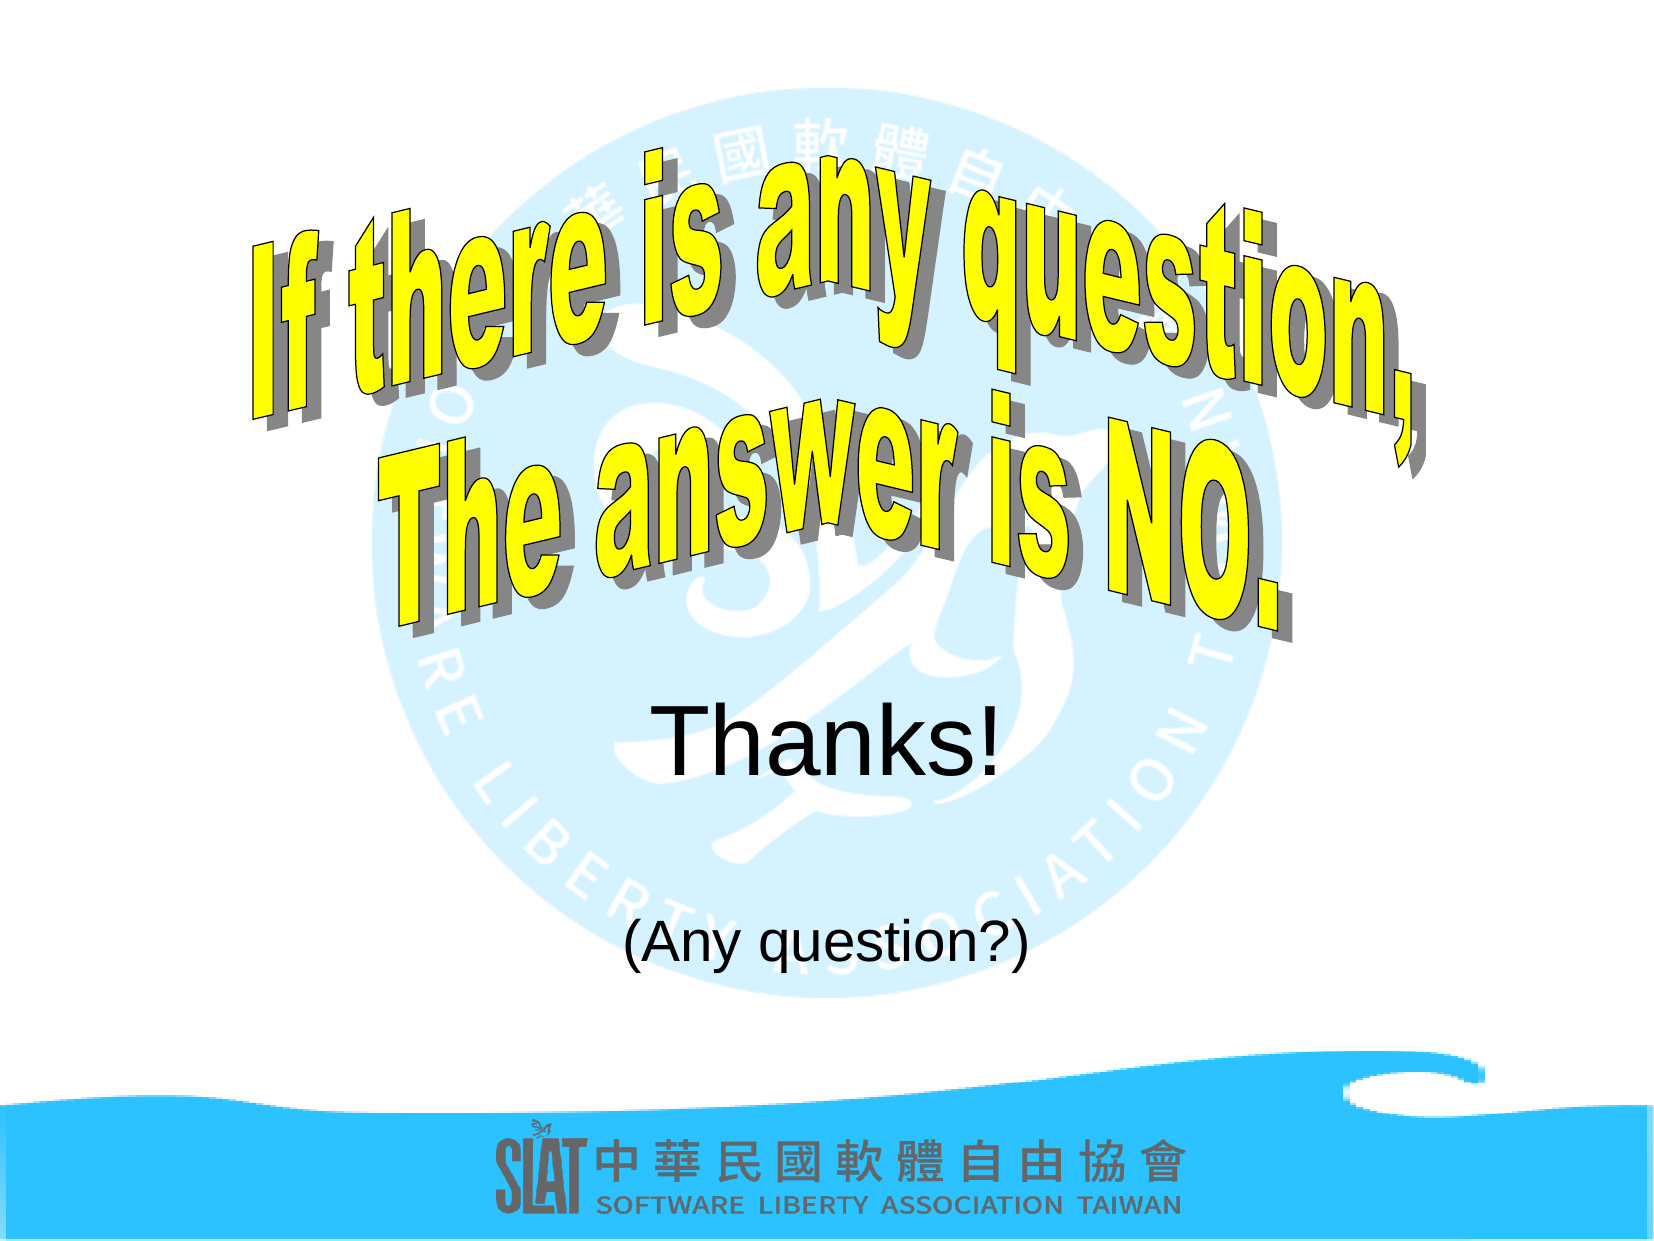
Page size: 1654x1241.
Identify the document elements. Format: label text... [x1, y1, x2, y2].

subtitle Thanks! (Any question?) [82, 596, 1571, 1063]
picture [120, 23, 1536, 809]
picture [0, 1051, 1654, 1241]
